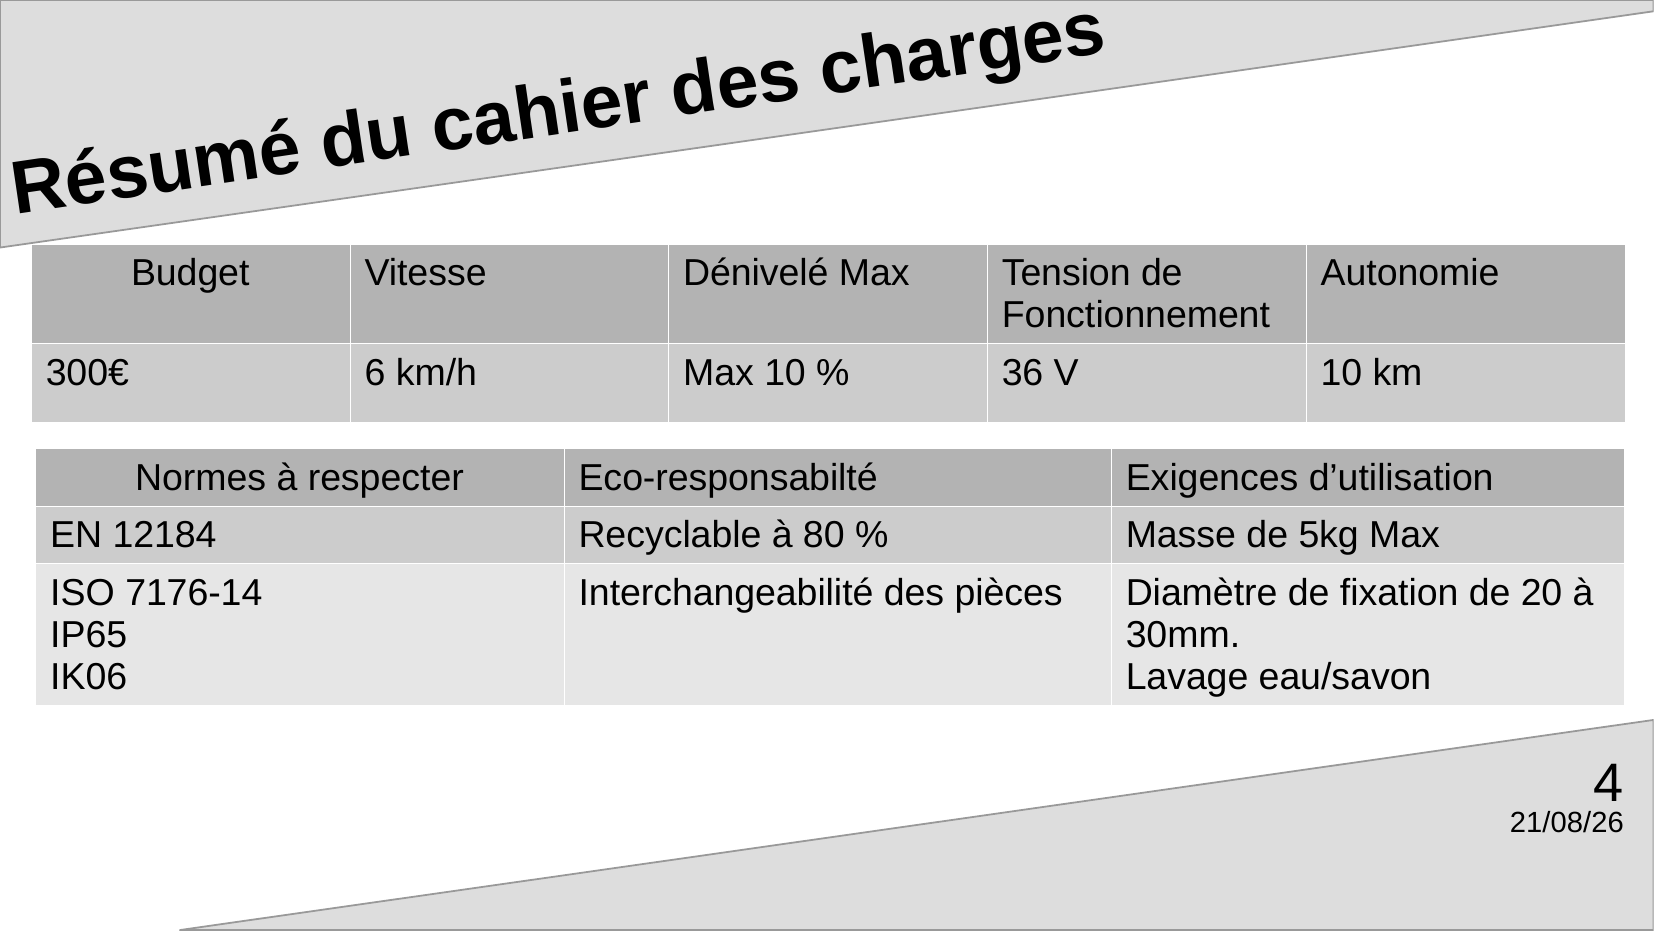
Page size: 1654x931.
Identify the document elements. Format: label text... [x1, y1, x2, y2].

table_header Tension de Fonctionnement [988, 245, 1306, 343]
table_cell Diamètre de fixation de 20 à 30mm. Lavage eau/savon [1112, 564, 1624, 705]
table_header Eco-responsabilté [565, 449, 1111, 506]
table_header Normes à respecter [36, 449, 564, 506]
table_header Budget [32, 245, 350, 343]
table_cell 10 km [1307, 344, 1625, 422]
table_cell 6 km/h [351, 344, 668, 422]
table_cell EN 12184 [36, 507, 564, 563]
table_cell Max 10 % [669, 344, 987, 422]
table_cell ISO 7176-14 IP65 IK06 [36, 564, 564, 705]
table_header Autonomie [1307, 245, 1625, 343]
title Résumé du cahier des charges [0, 0, 1484, 266]
table_header Exigences d’utilisation [1112, 449, 1624, 506]
table_cell Recyclable à 80 % [565, 507, 1111, 563]
table_cell Masse de 5kg Max [1112, 507, 1624, 563]
table_header Vitesse [351, 245, 668, 343]
table_cell Interchangeabilité des pièces [565, 564, 1111, 705]
table_cell 36 V [988, 344, 1306, 422]
table_header Dénivelé Max [669, 245, 987, 343]
table_cell 300€ [32, 344, 350, 422]
